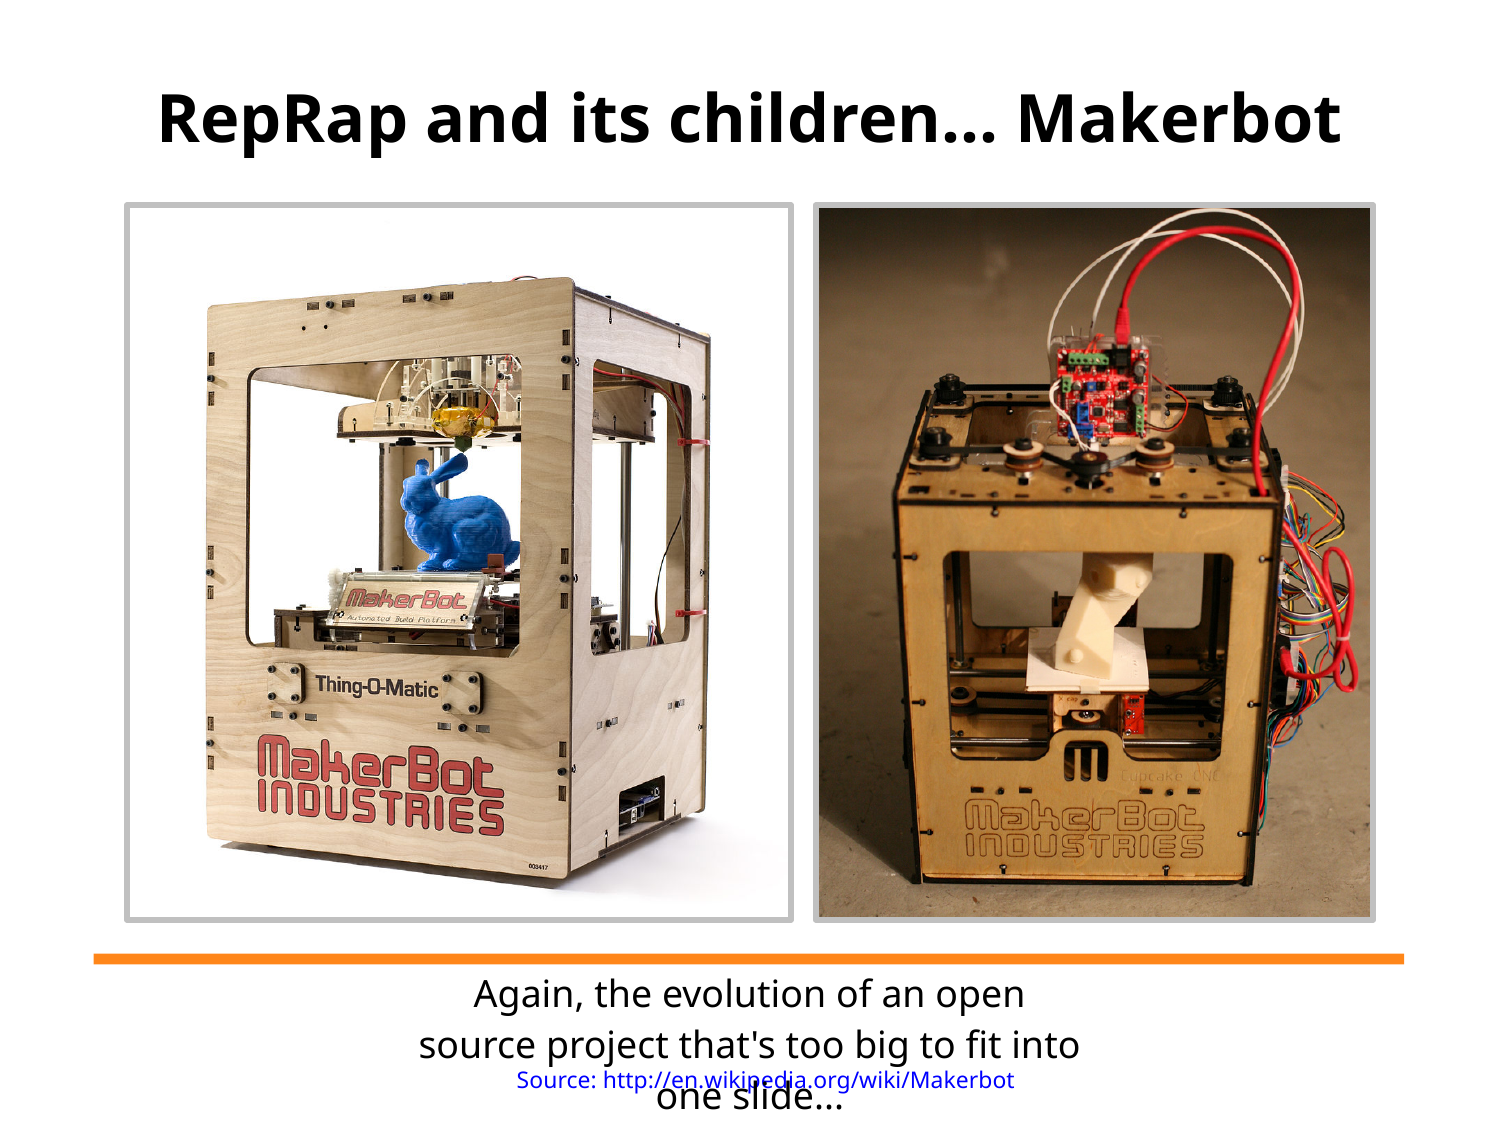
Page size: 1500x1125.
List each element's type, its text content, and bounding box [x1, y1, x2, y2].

text_box Again, the evolution of an open source project that's too big to fit into one slide... [395, 960, 1105, 1064]
text_box Source: http://en.wikipedia.org/wiki/Makerbot [501, 1064, 949, 1097]
picture [0, 0, 1500, 1125]
title RepRap and its children... Makerbot [75, 44, 1426, 188]
